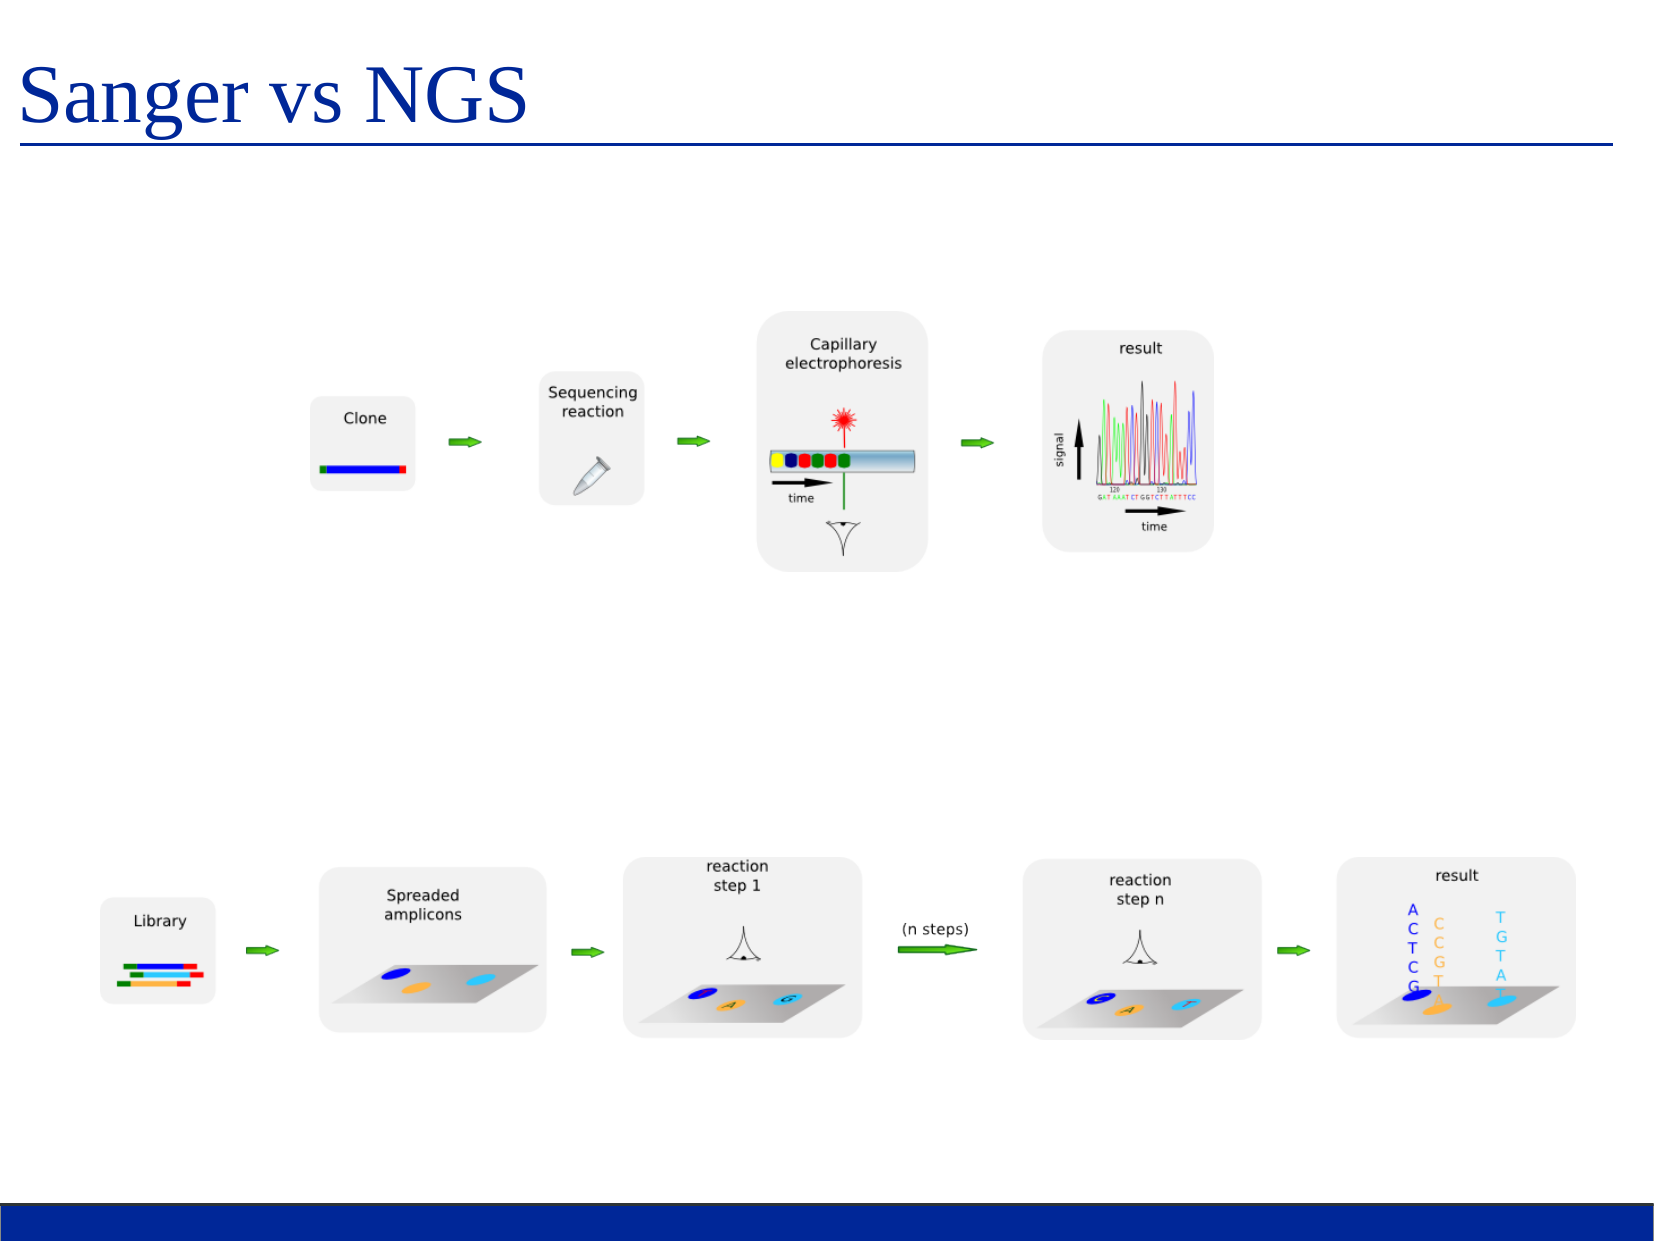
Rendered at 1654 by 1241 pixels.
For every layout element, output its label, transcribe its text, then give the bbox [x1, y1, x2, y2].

title Sanger vs NGS [17, 0, 1589, 198]
picture [310, 311, 1214, 572]
picture [100, 857, 1576, 1040]
